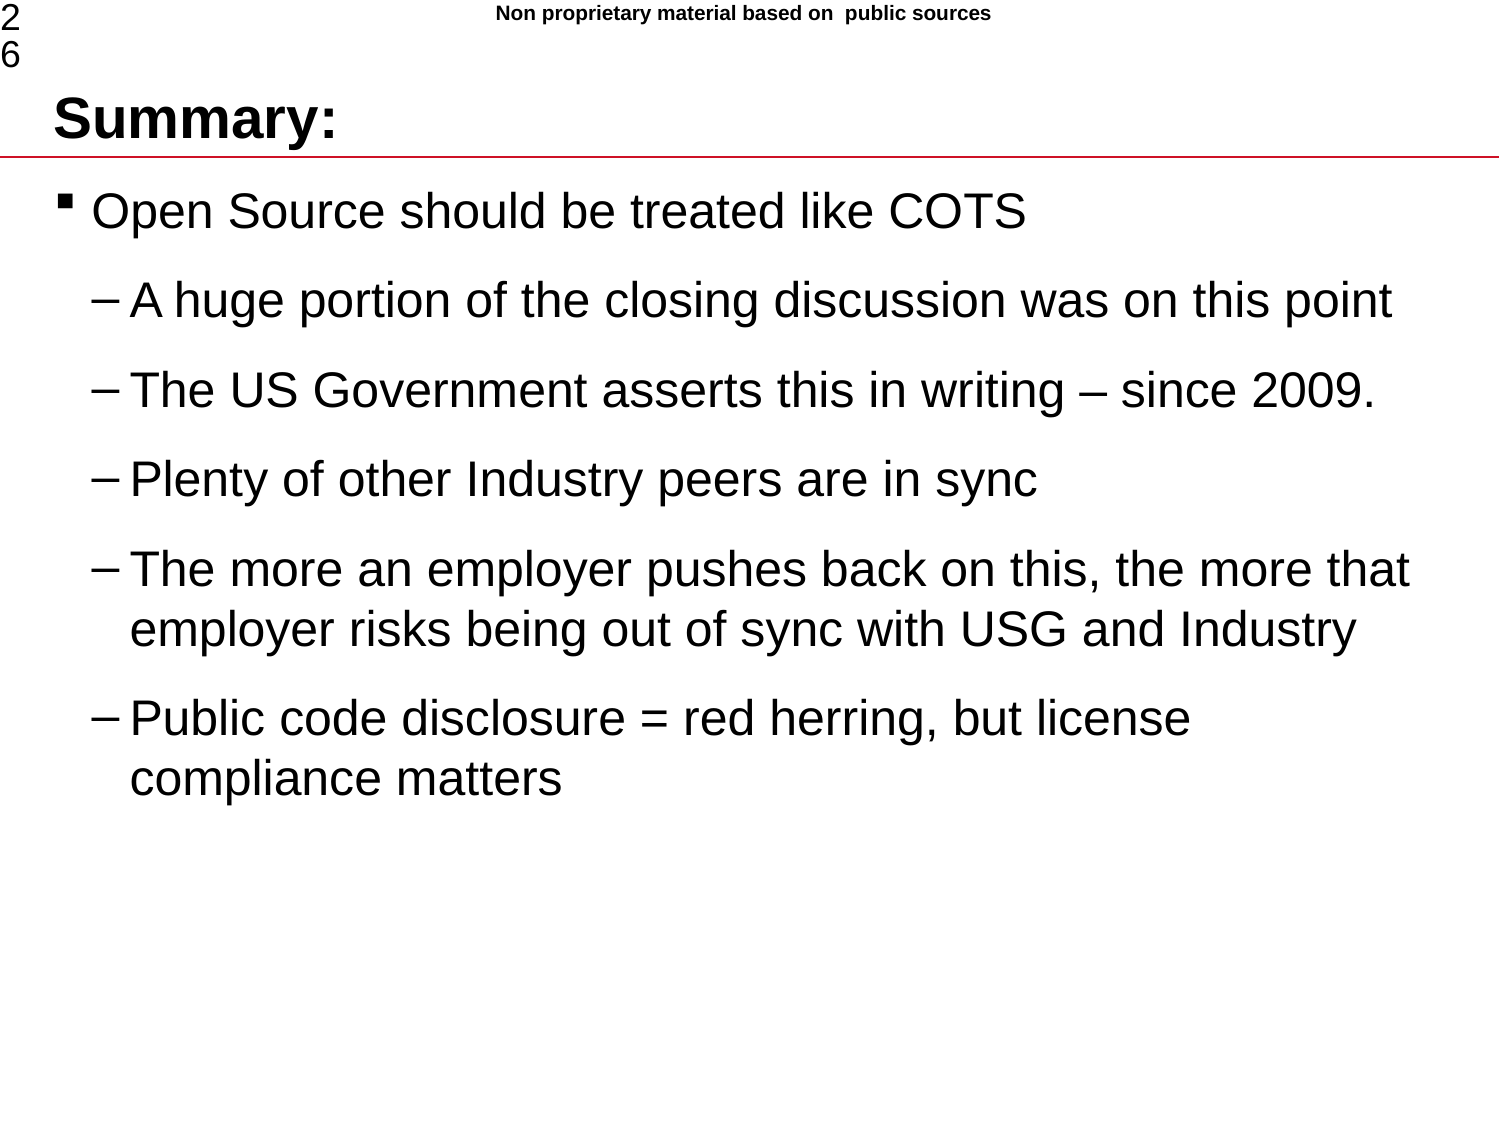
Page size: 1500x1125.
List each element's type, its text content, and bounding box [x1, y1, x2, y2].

title Summary: [38, 35, 1225, 158]
list Open Source should be treated like COTS A huge portion of the closing discussion was on this point The US Government asserts this in writing – since 2009. Plenty of other Industry peers are in sync The more an employer pushes back on this, the more that employer risks being out of sync with USG and Industry Public code disclosure = red herring, but license compliance matters [38, 170, 1461, 1011]
